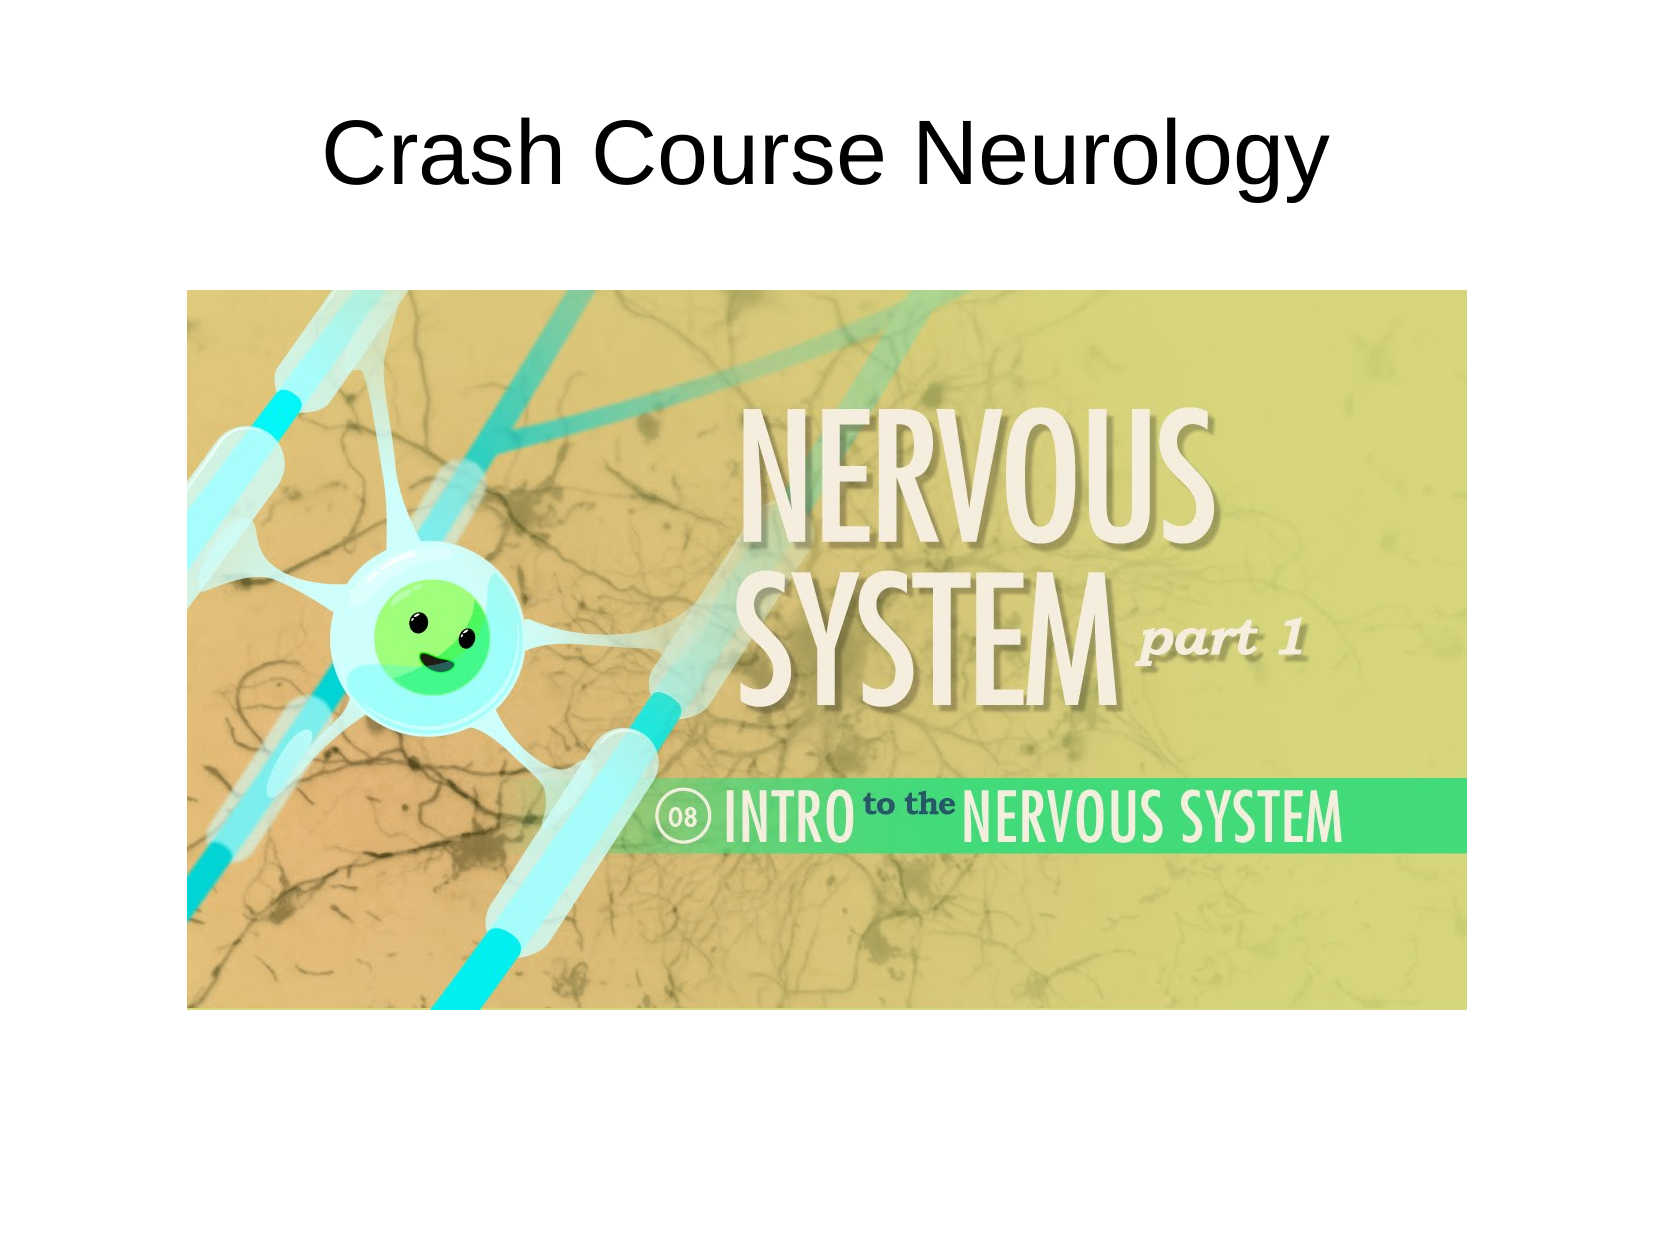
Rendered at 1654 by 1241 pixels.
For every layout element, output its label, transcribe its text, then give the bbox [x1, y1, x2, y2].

title Crash Course Neurology [82, 49, 1571, 257]
picture [187, 290, 1467, 1010]
